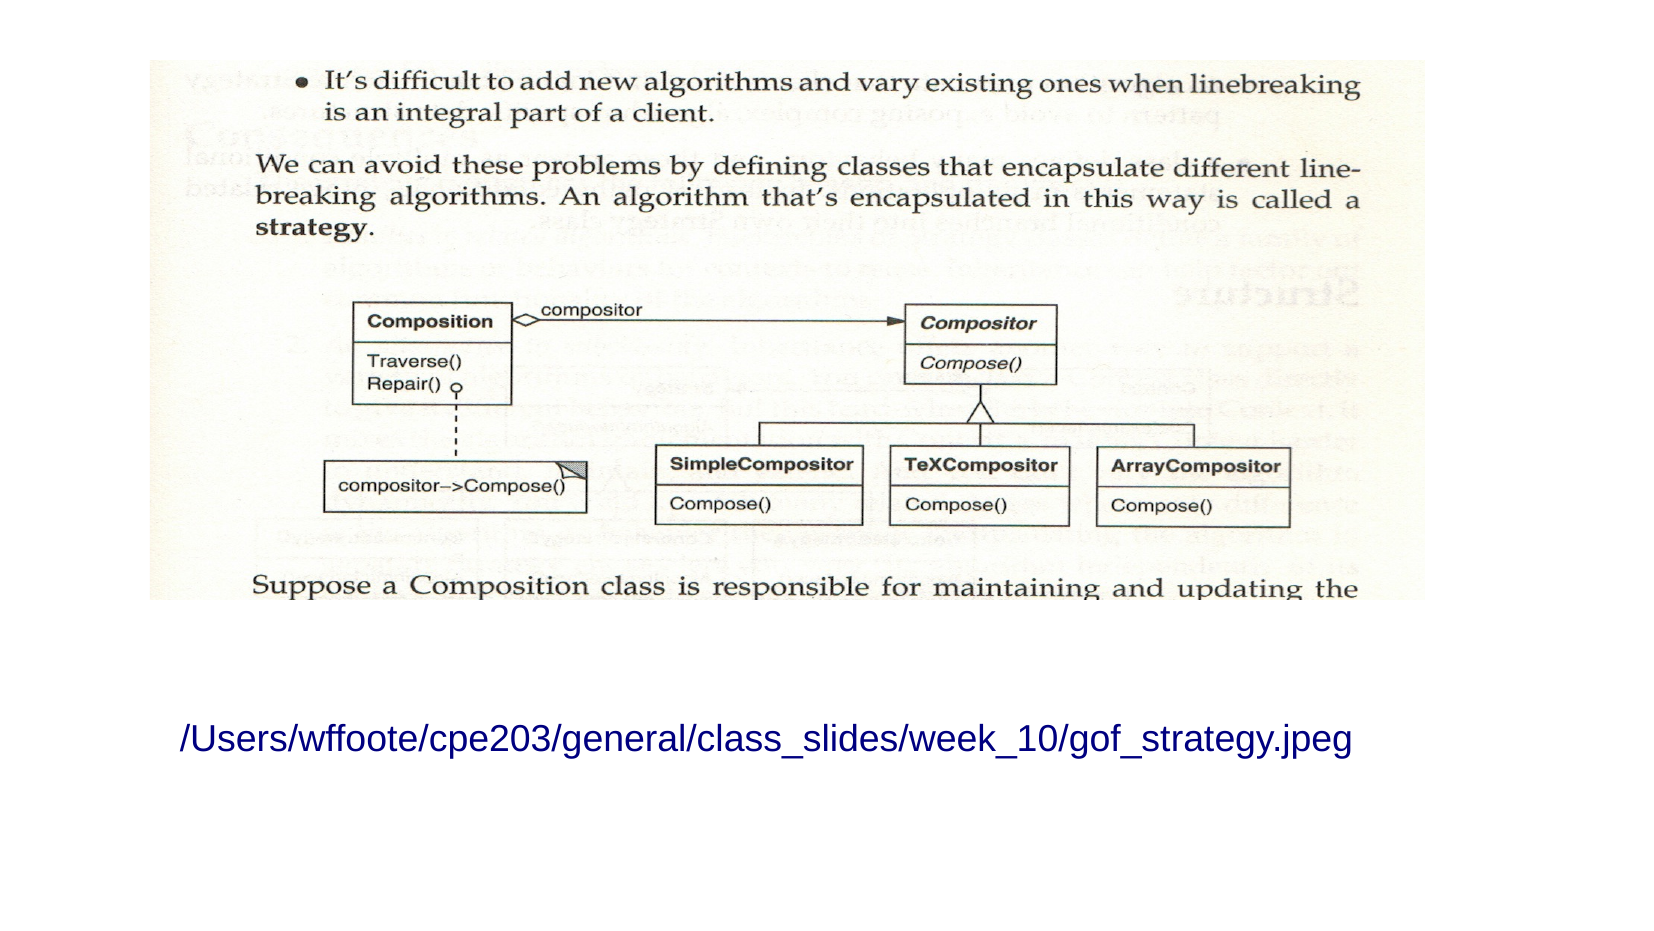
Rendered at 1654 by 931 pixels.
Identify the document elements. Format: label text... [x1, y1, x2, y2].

picture [149, 60, 1426, 600]
text_box /Users/wffoote/cpe203/general/class_slides/week_10/gof_strategy.jpeg [165, 710, 1592, 781]
